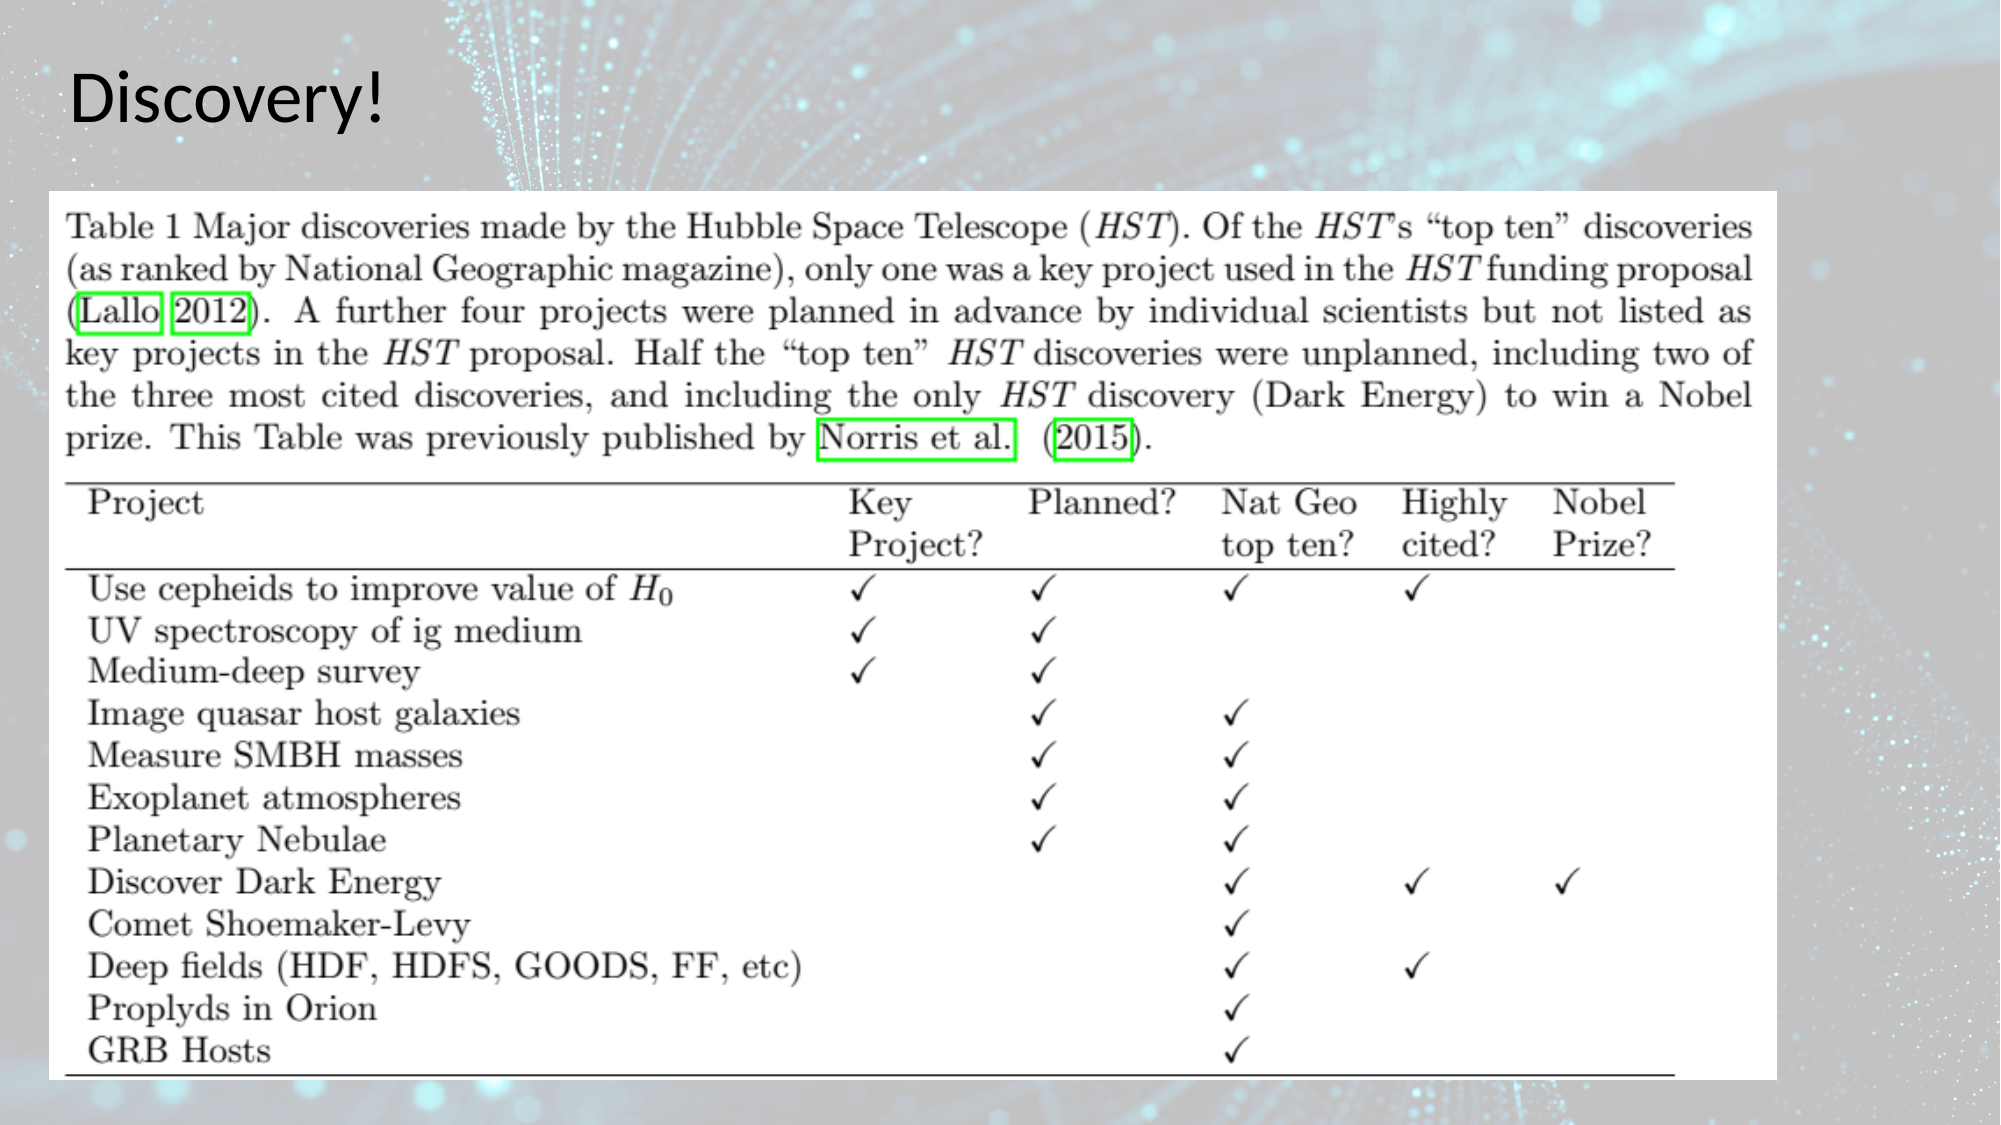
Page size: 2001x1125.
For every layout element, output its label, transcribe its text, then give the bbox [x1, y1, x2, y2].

text_box Discovery! [54, 39, 403, 145]
picture [49, 191, 1777, 1080]
